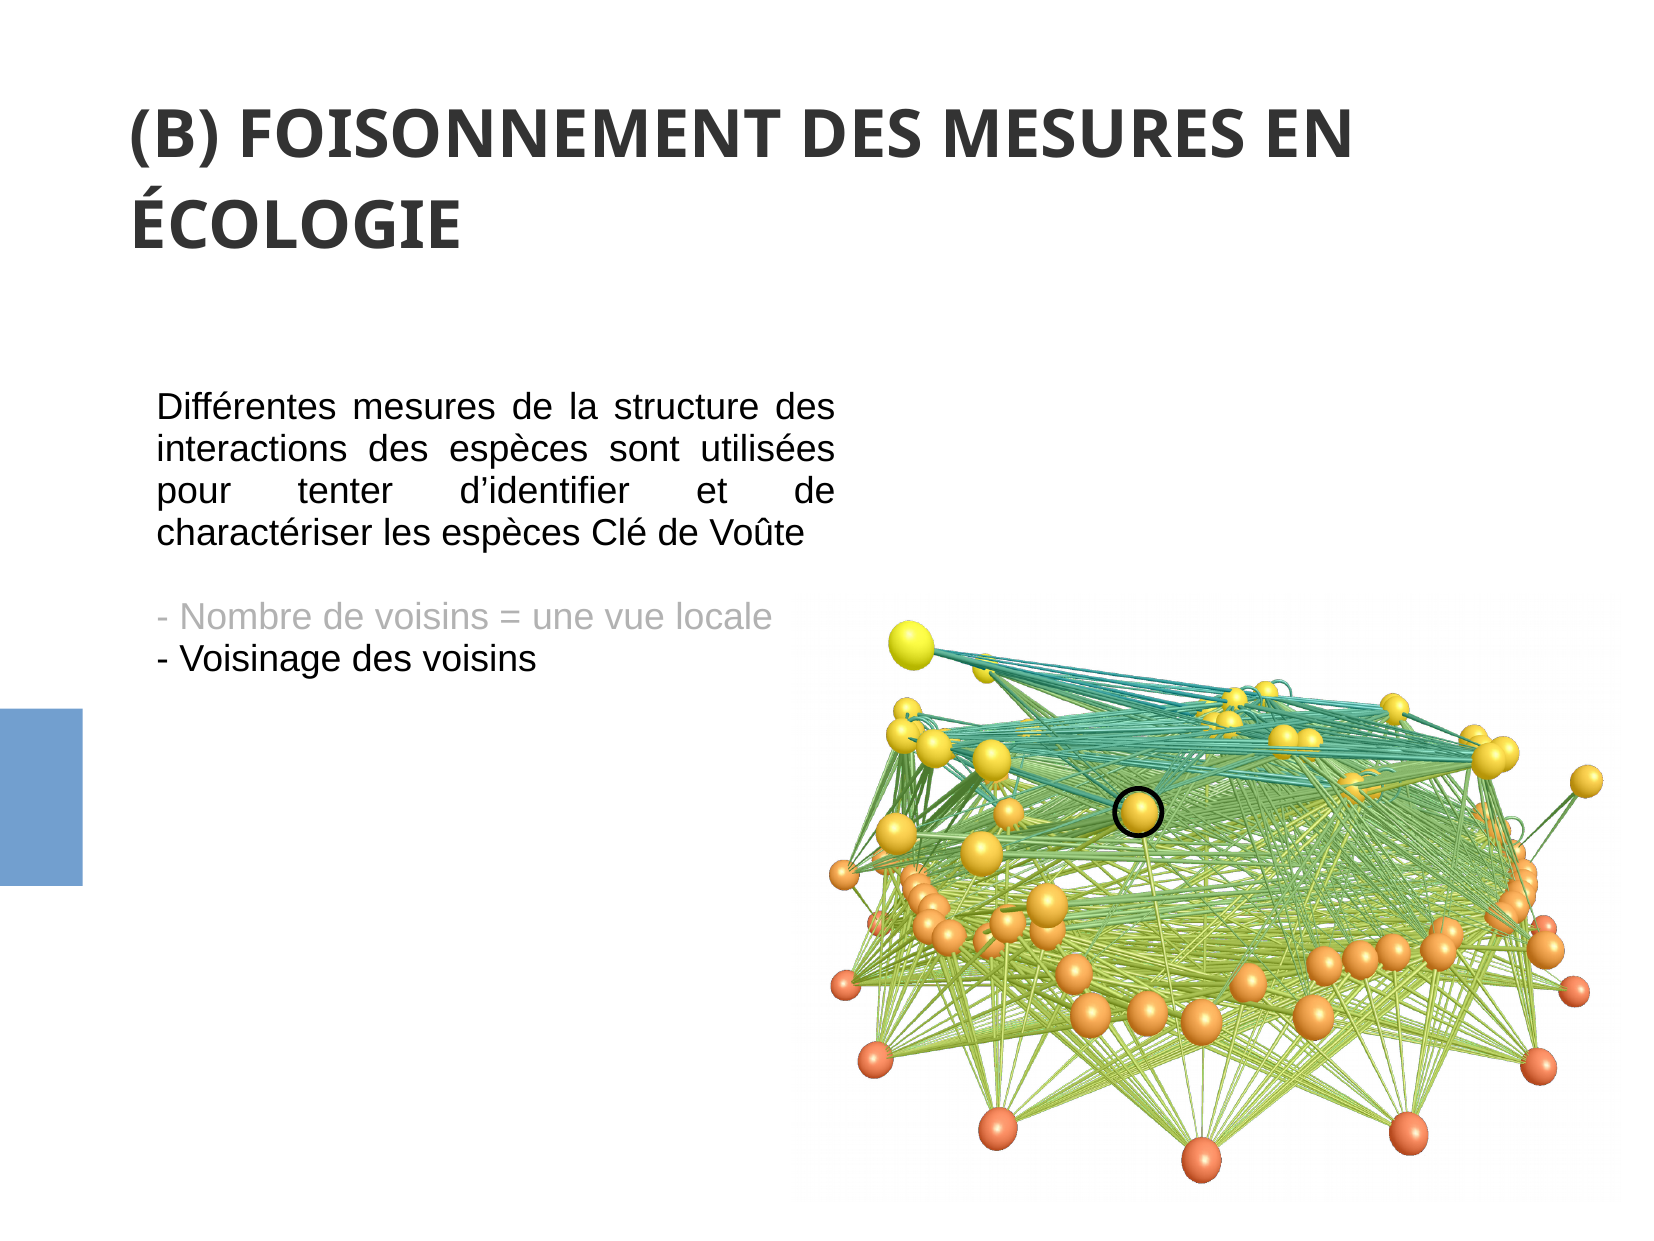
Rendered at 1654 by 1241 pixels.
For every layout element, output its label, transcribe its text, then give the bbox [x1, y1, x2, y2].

picture [791, 593, 1621, 1202]
text_box Différentes mesures de la structure des interactions des espèces sont utilisées pour tenter d’identifier et de charactériser les espèces Clé de Voûte - Nombre de voisins = une vue locale - Voisinage des voisins [141, 377, 851, 897]
title (B) FOISONNEMENT DES MESURES EN ÉCOLOGIE [129, 59, 1536, 296]
